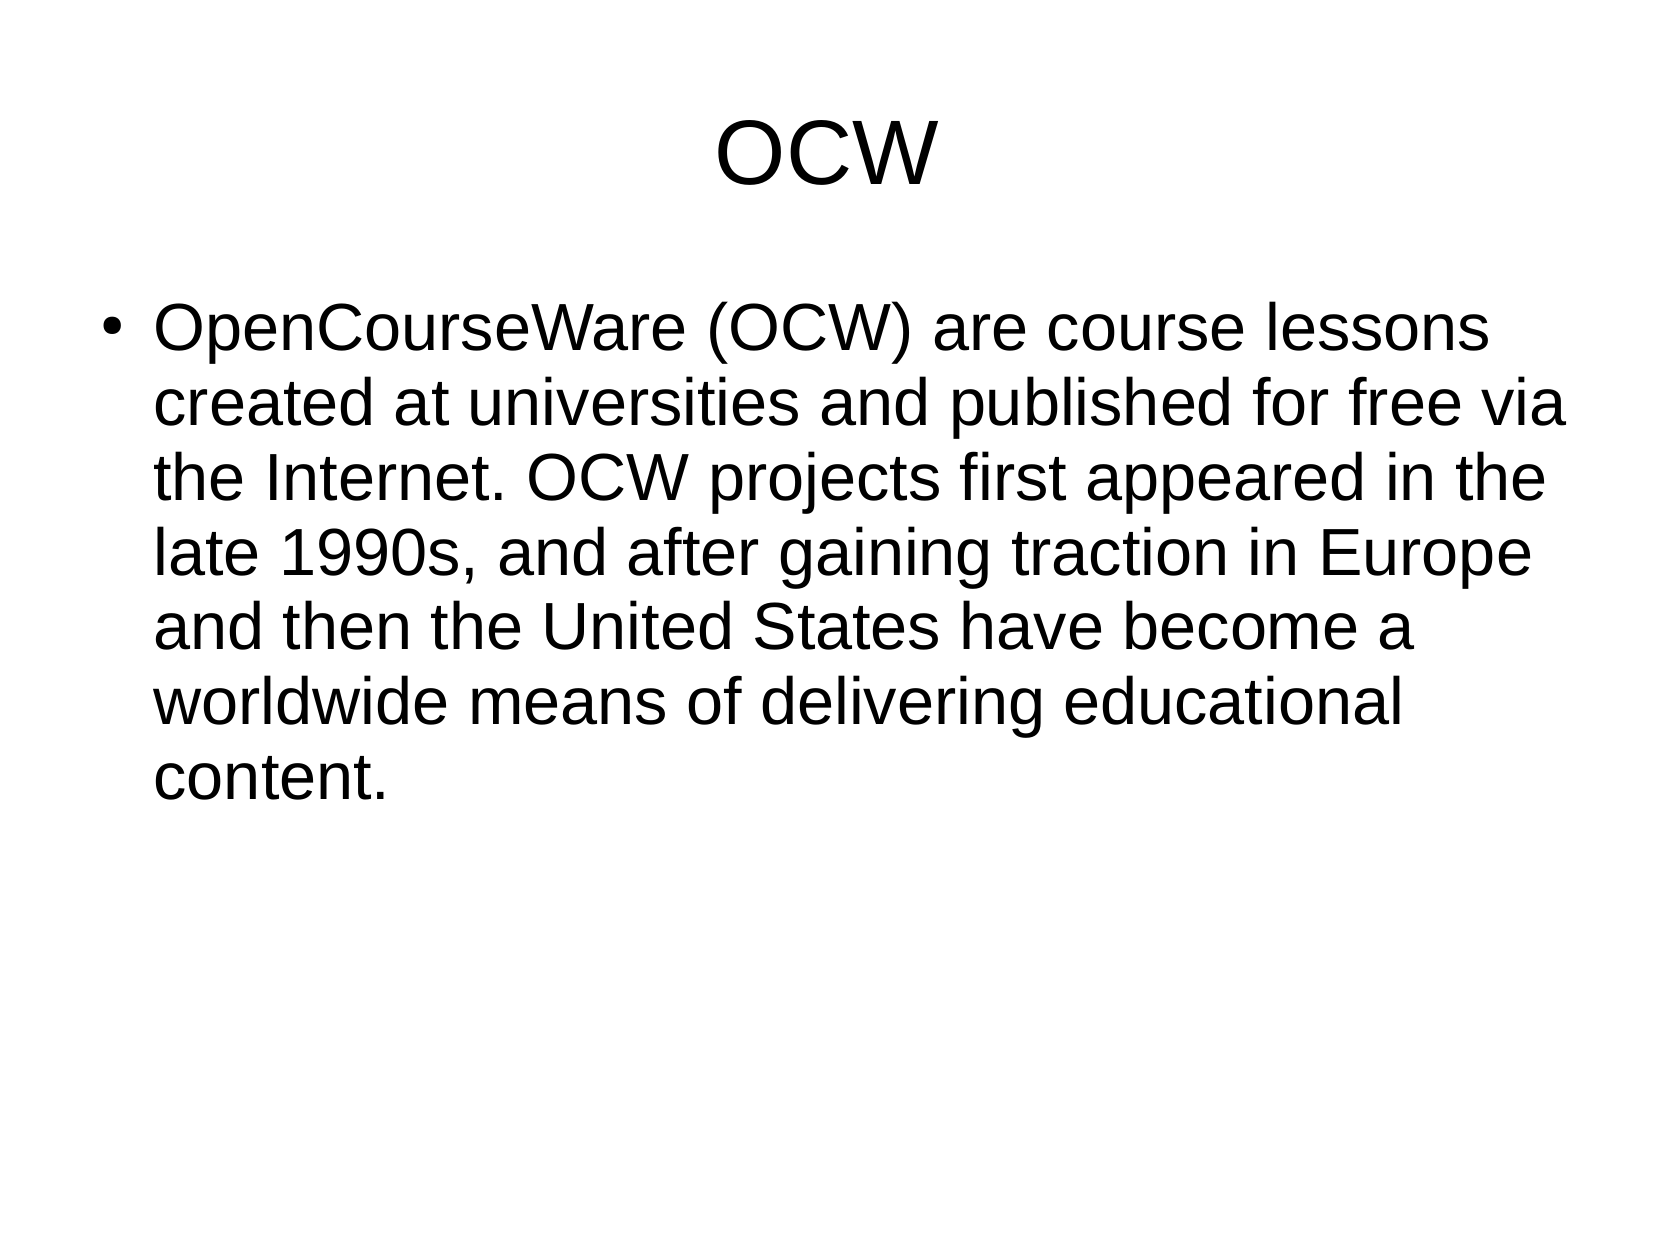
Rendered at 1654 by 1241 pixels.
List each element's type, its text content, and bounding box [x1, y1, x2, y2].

title OCW [82, 49, 1571, 257]
list OpenCourseWare (OCW) are course lessons created at universities and published for free via the Internet. OCW projects first appeared in the late 1990s, and after gaining traction in Europe and then the United States have become a worldwide means of delivering educational content. [82, 290, 1571, 1010]
